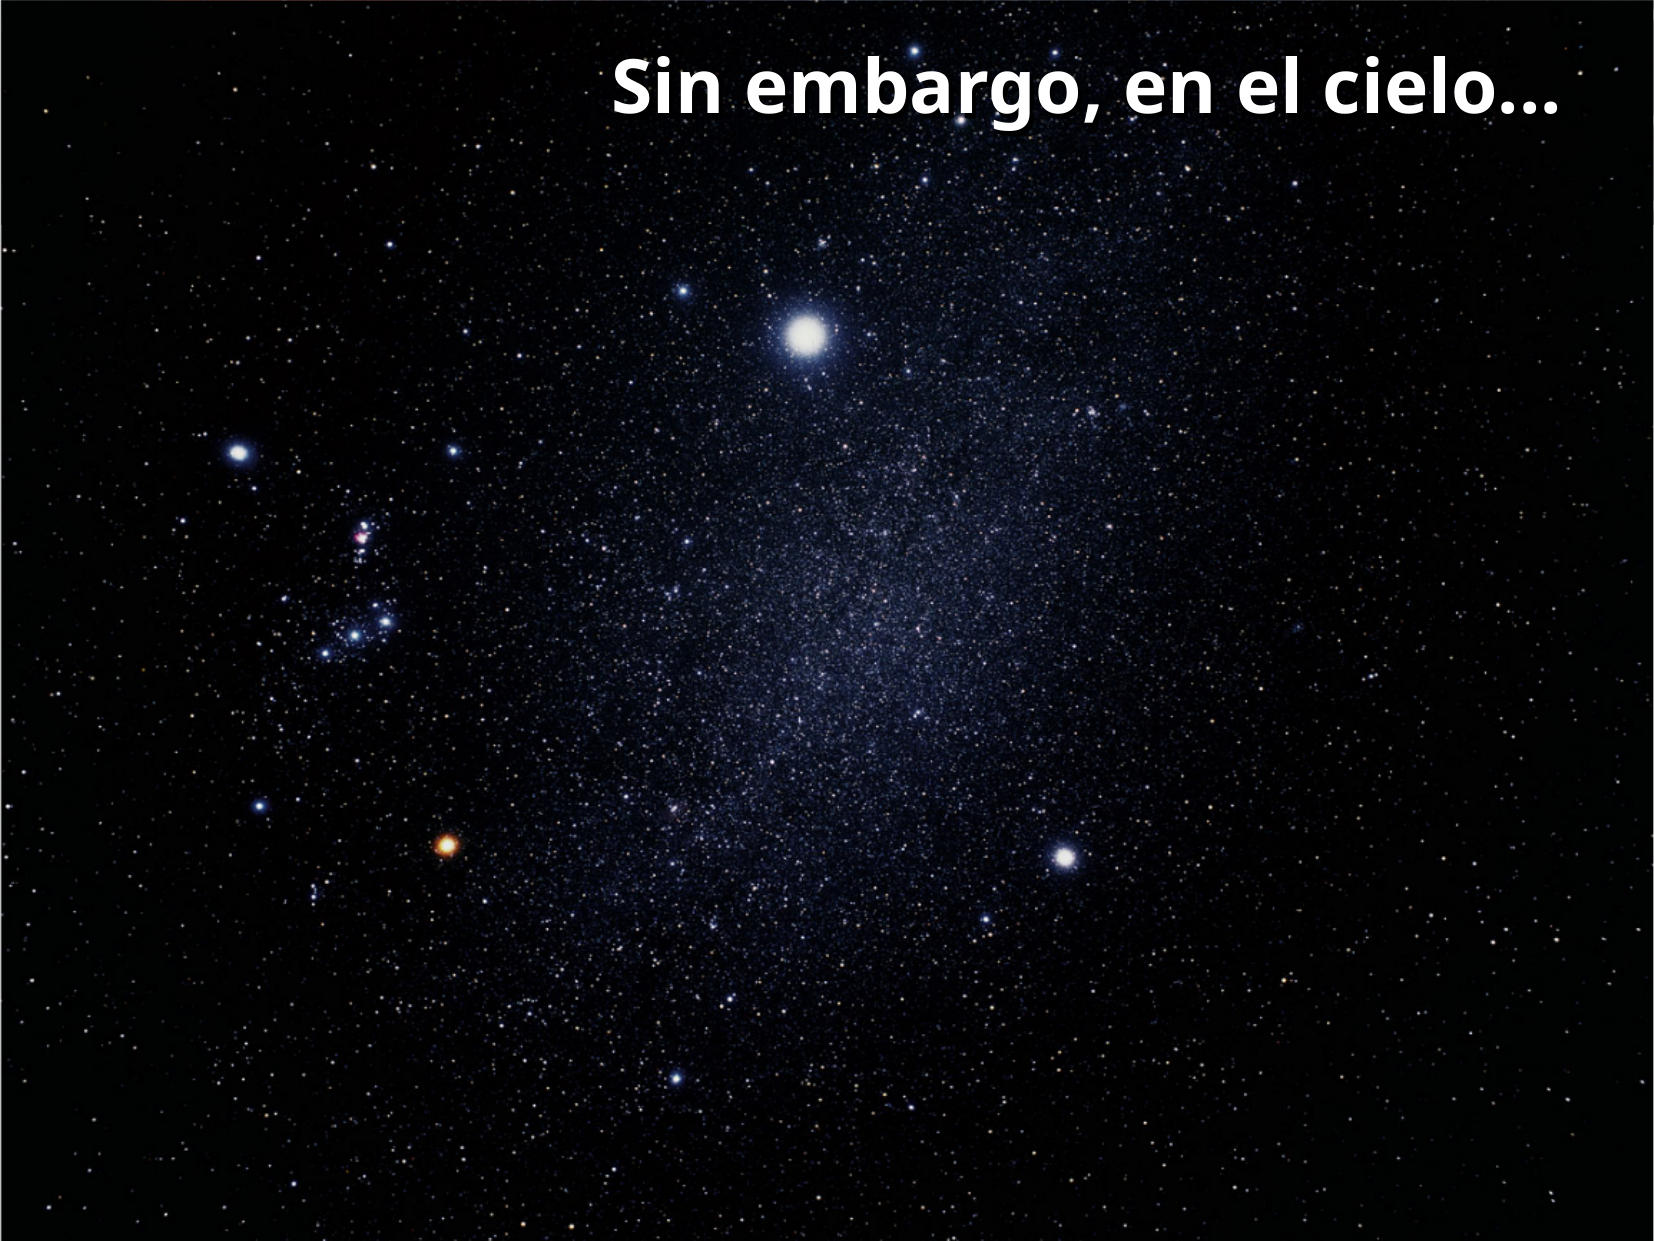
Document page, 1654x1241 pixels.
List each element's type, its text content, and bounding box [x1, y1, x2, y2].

picture [0, 0, 1654, 1241]
title Sin embargo, en el cielo... [75, 19, 1564, 151]
